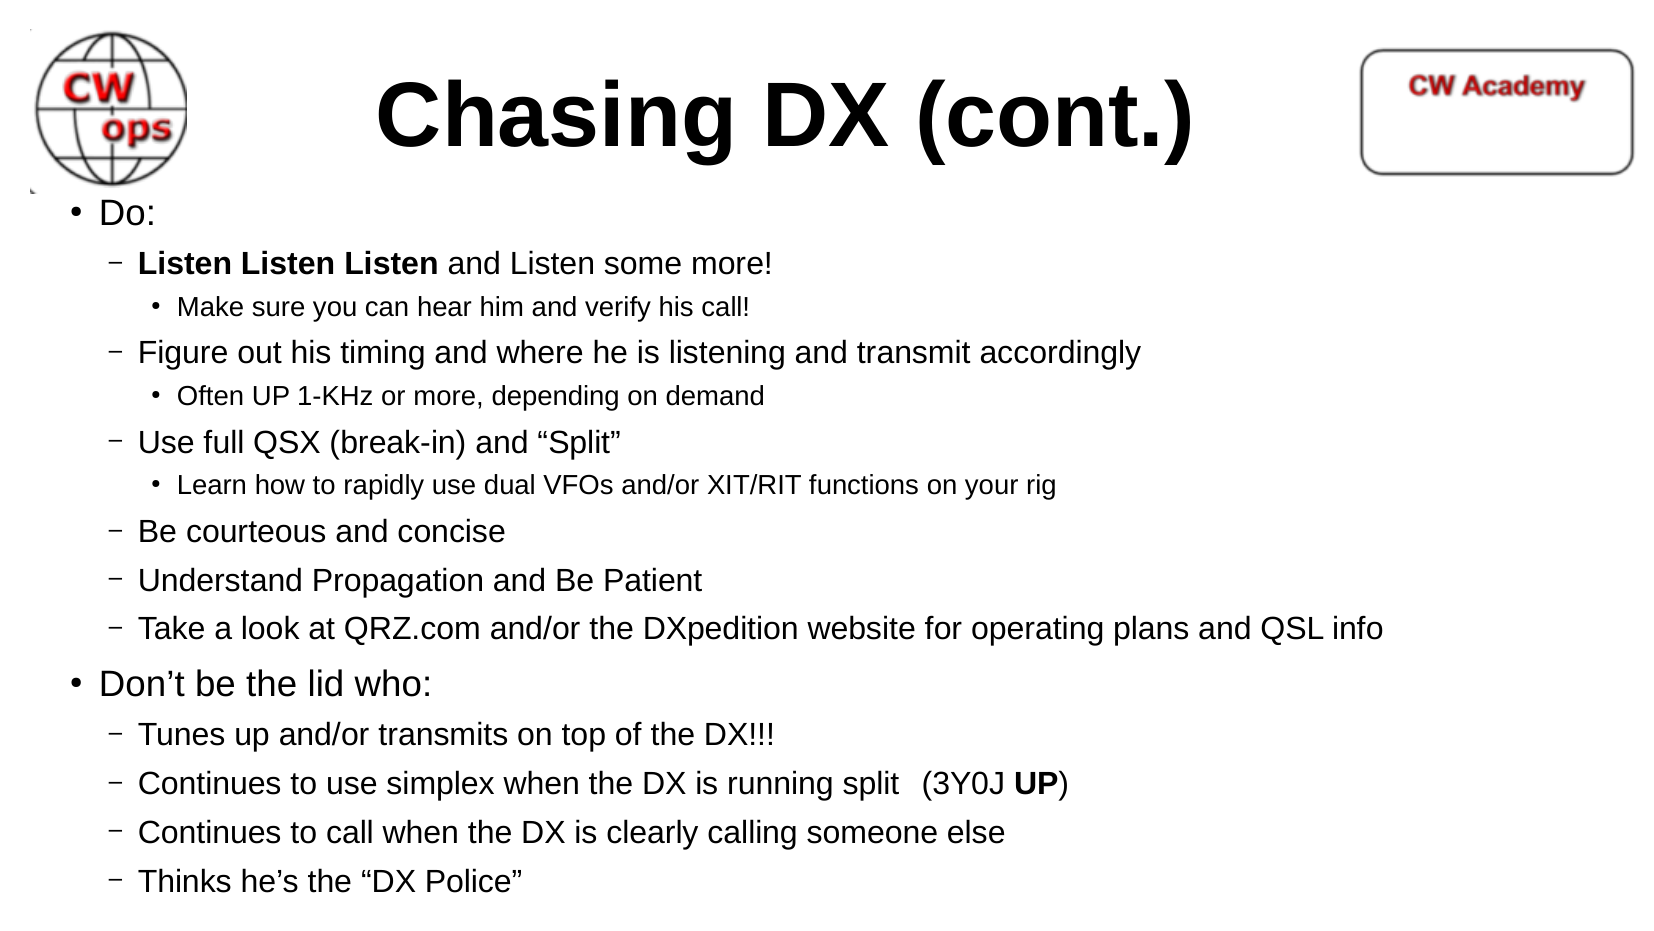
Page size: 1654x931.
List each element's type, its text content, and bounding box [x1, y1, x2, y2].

list Do: Listen Listen Listen and Listen some more! Make sure you can hear him and verify his call! Figure out his timing and where he is listening and transmit accordingly Often UP 1-KHz or more, depending on demand Use full QSX (break-in) and “Split” Learn how to rapidly use dual VFOs and/or XIT/RIT functions on your rig Be courteous and concise Understand Propagation and Be Patient Take a look at QRZ.com and/or the DXpedition website for operating plans and QSL info Don’t be the lid who: Tunes up and/or transmits on top of the DX!!! Continues to use simplex when the DX is running split (3Y0J UP) Continues to call when the DX is clearly calling someone else Thinks he’s the “DX Police” [60, 191, 1549, 912]
picture [1531, 37, 1640, 186]
title Chasing DX (cont.) [41, 37, 1531, 193]
picture [30, 29, 187, 194]
